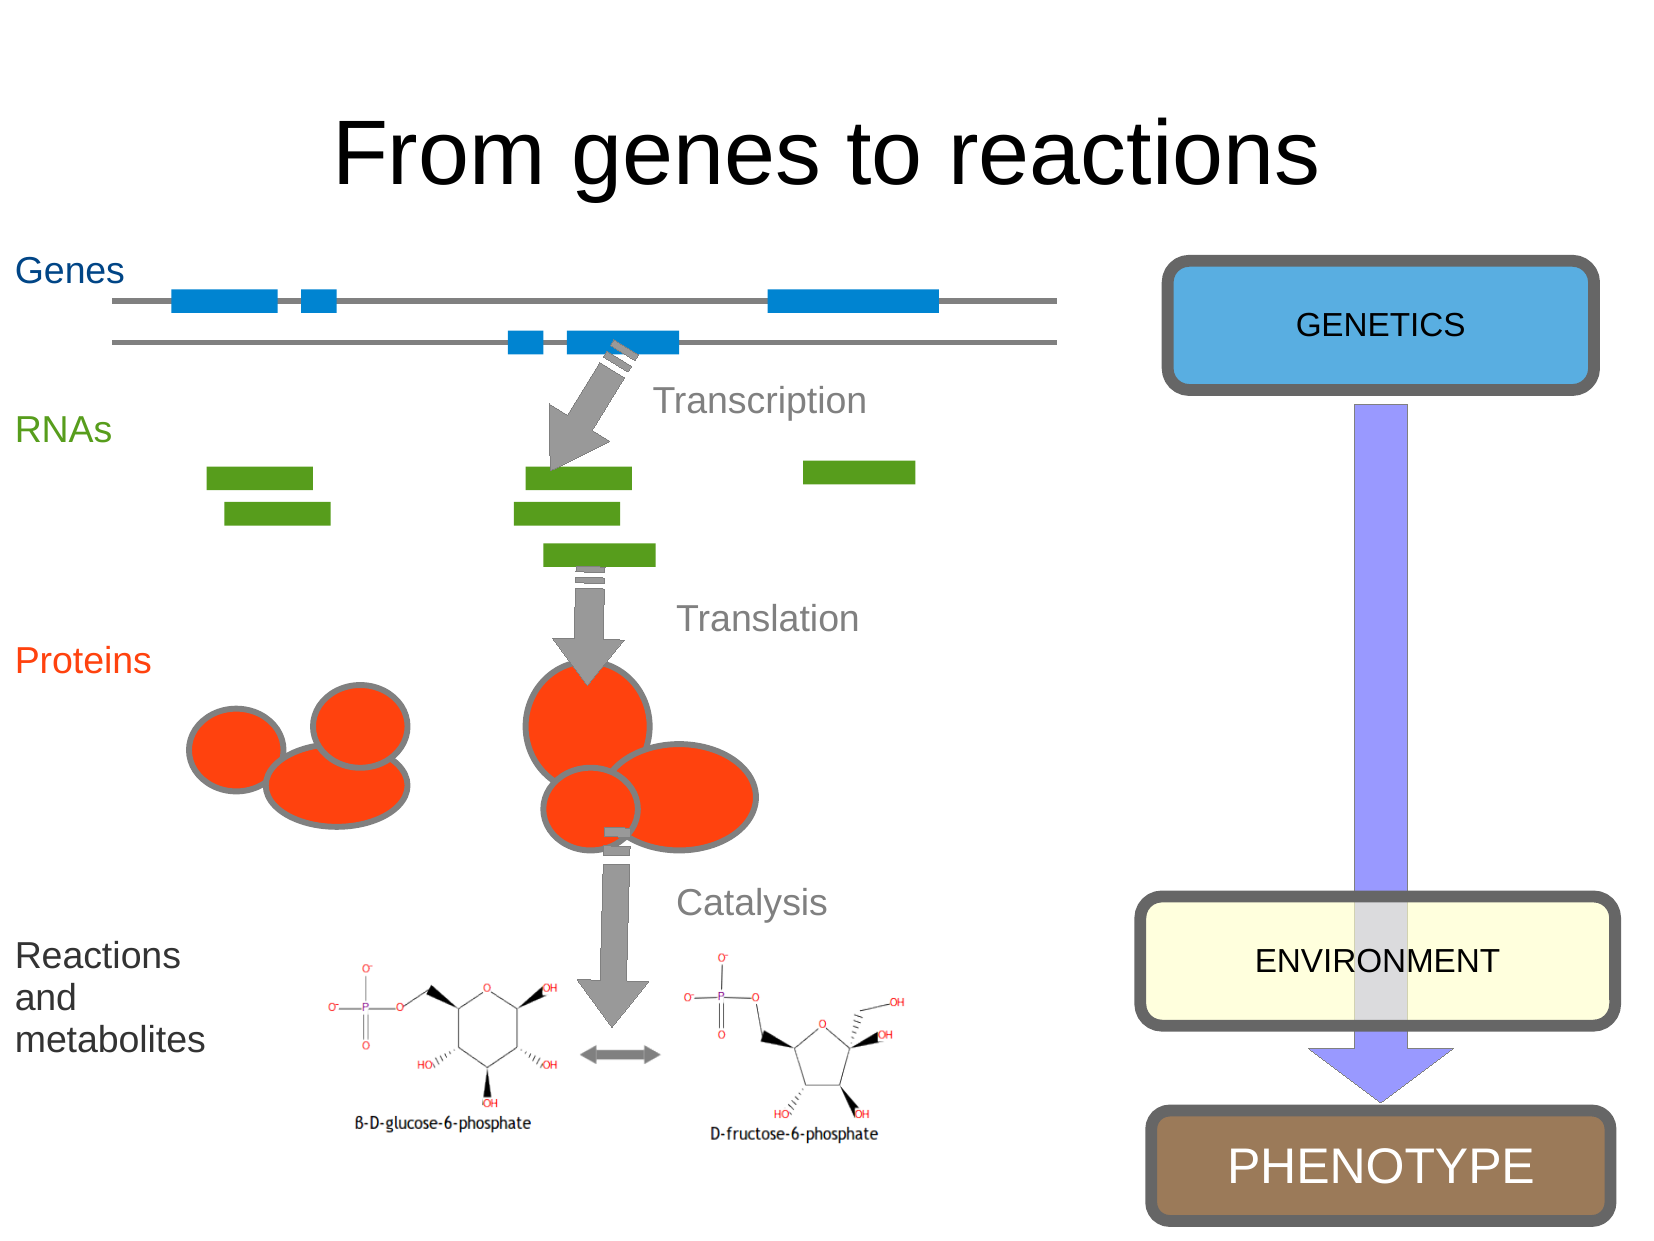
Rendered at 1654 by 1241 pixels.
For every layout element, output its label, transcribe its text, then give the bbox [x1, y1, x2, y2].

title From genes to reactions [82, 49, 1571, 257]
text_box [513, 501, 621, 526]
text_box [206, 466, 313, 491]
text_box [803, 460, 916, 485]
text_box Transcription [637, 372, 883, 429]
text_box Genes [0, 242, 140, 299]
text_box Translation [661, 590, 875, 648]
text_box Reactions and metabolites [0, 927, 222, 1068]
text_box [543, 543, 656, 573]
text_box [301, 289, 337, 313]
text_box Catalysis [661, 874, 843, 931]
text_box [1354, 404, 1408, 896]
text_box [507, 330, 544, 355]
text_box RNAs [0, 401, 128, 459]
text_box PHENOTYPE [1151, 1110, 1611, 1221]
text_box [566, 330, 680, 372]
text_box [575, 577, 605, 584]
text_box GENETICS [1167, 260, 1595, 391]
picture [324, 927, 928, 1164]
text_box [577, 864, 649, 1028]
text_box [1308, 1026, 1454, 1103]
text_box Proteins [0, 631, 168, 689]
text_box [224, 501, 331, 526]
text_box [188, 685, 408, 827]
text_box [171, 289, 278, 313]
text_box ENVIRONMENT [1140, 896, 1616, 1026]
text_box [525, 362, 632, 491]
text_box [767, 289, 939, 313]
text_box [525, 588, 756, 856]
